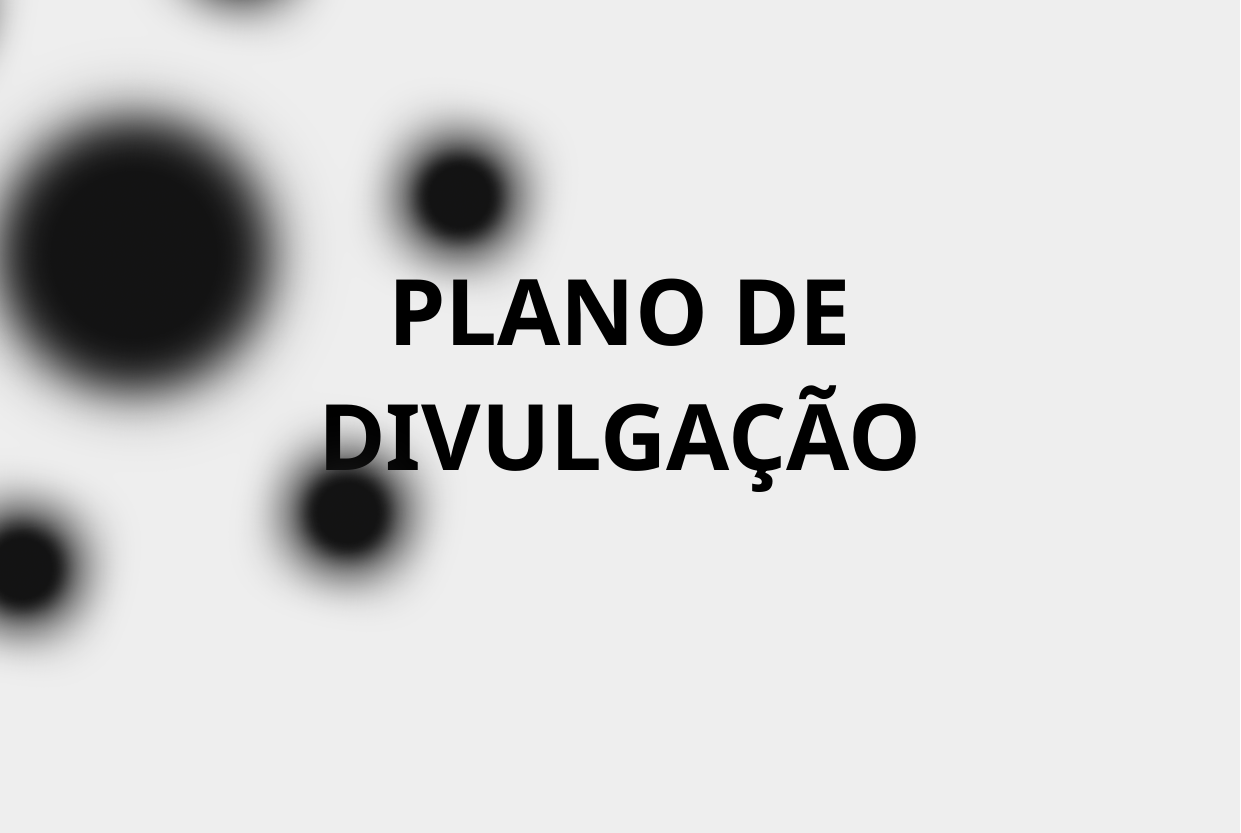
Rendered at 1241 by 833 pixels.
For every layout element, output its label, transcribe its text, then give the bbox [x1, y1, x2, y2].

picture [0, 0, 579, 688]
title PLANO DE DIVULGAÇÃO [579, 256, 1099, 488]
